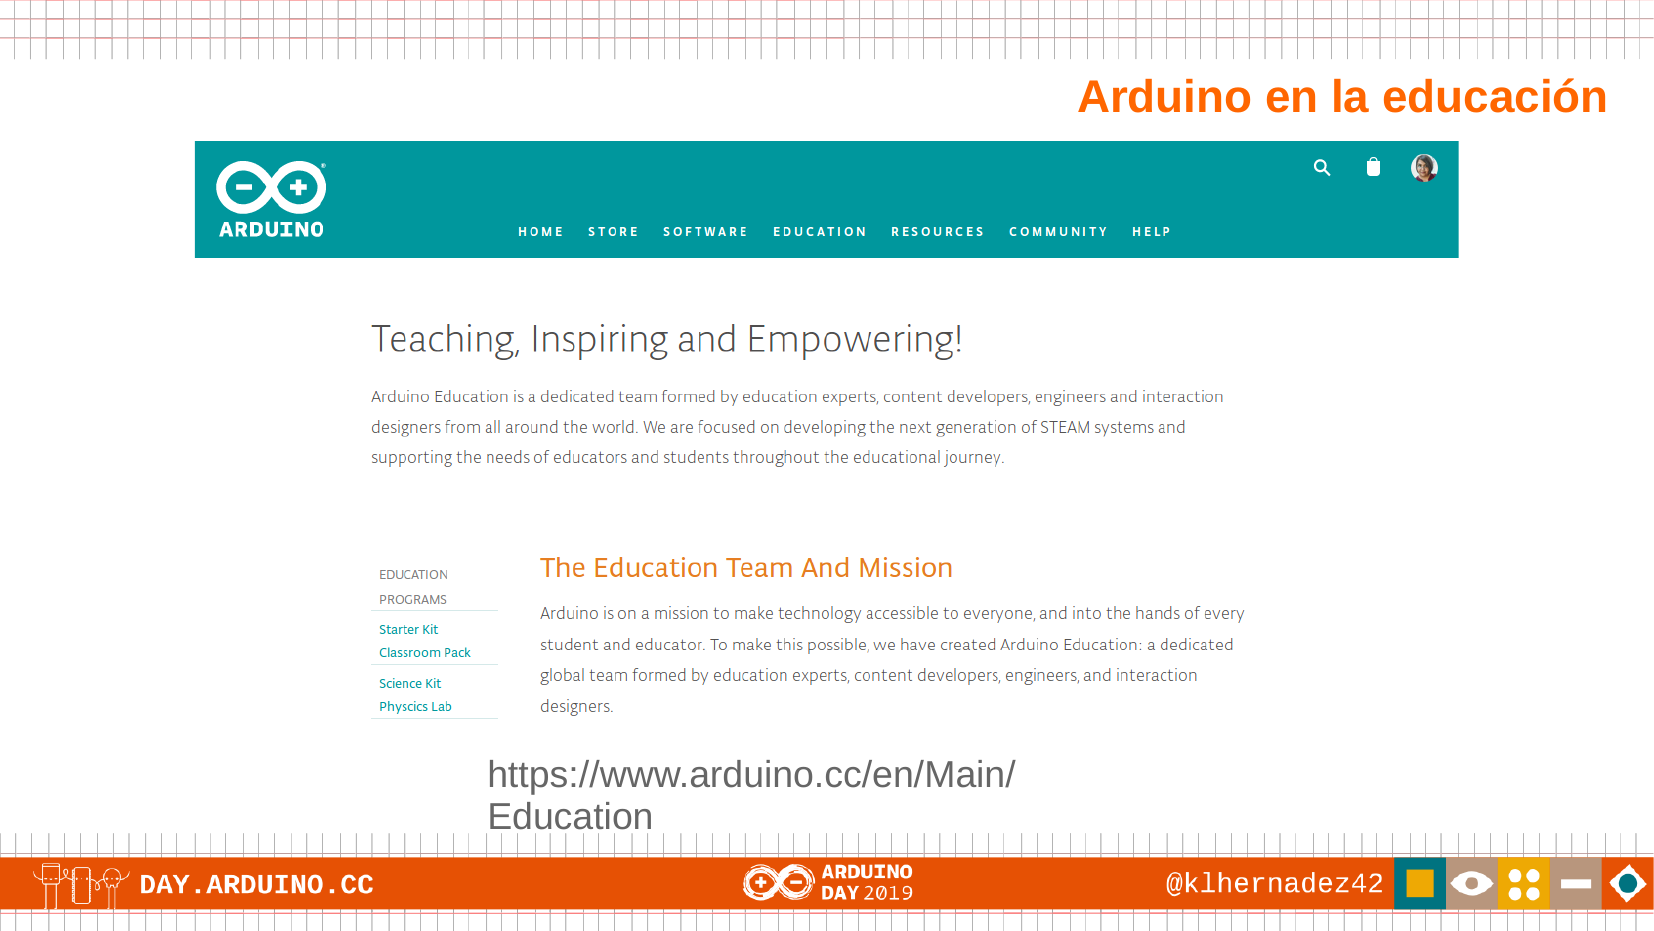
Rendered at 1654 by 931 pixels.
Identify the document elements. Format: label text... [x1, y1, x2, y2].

text_box Arduino en la educación [714, 63, 1625, 130]
text_box https://www.arduino.cc/en/Main/Education [472, 746, 1197, 804]
picture [0, 0, 1654, 931]
